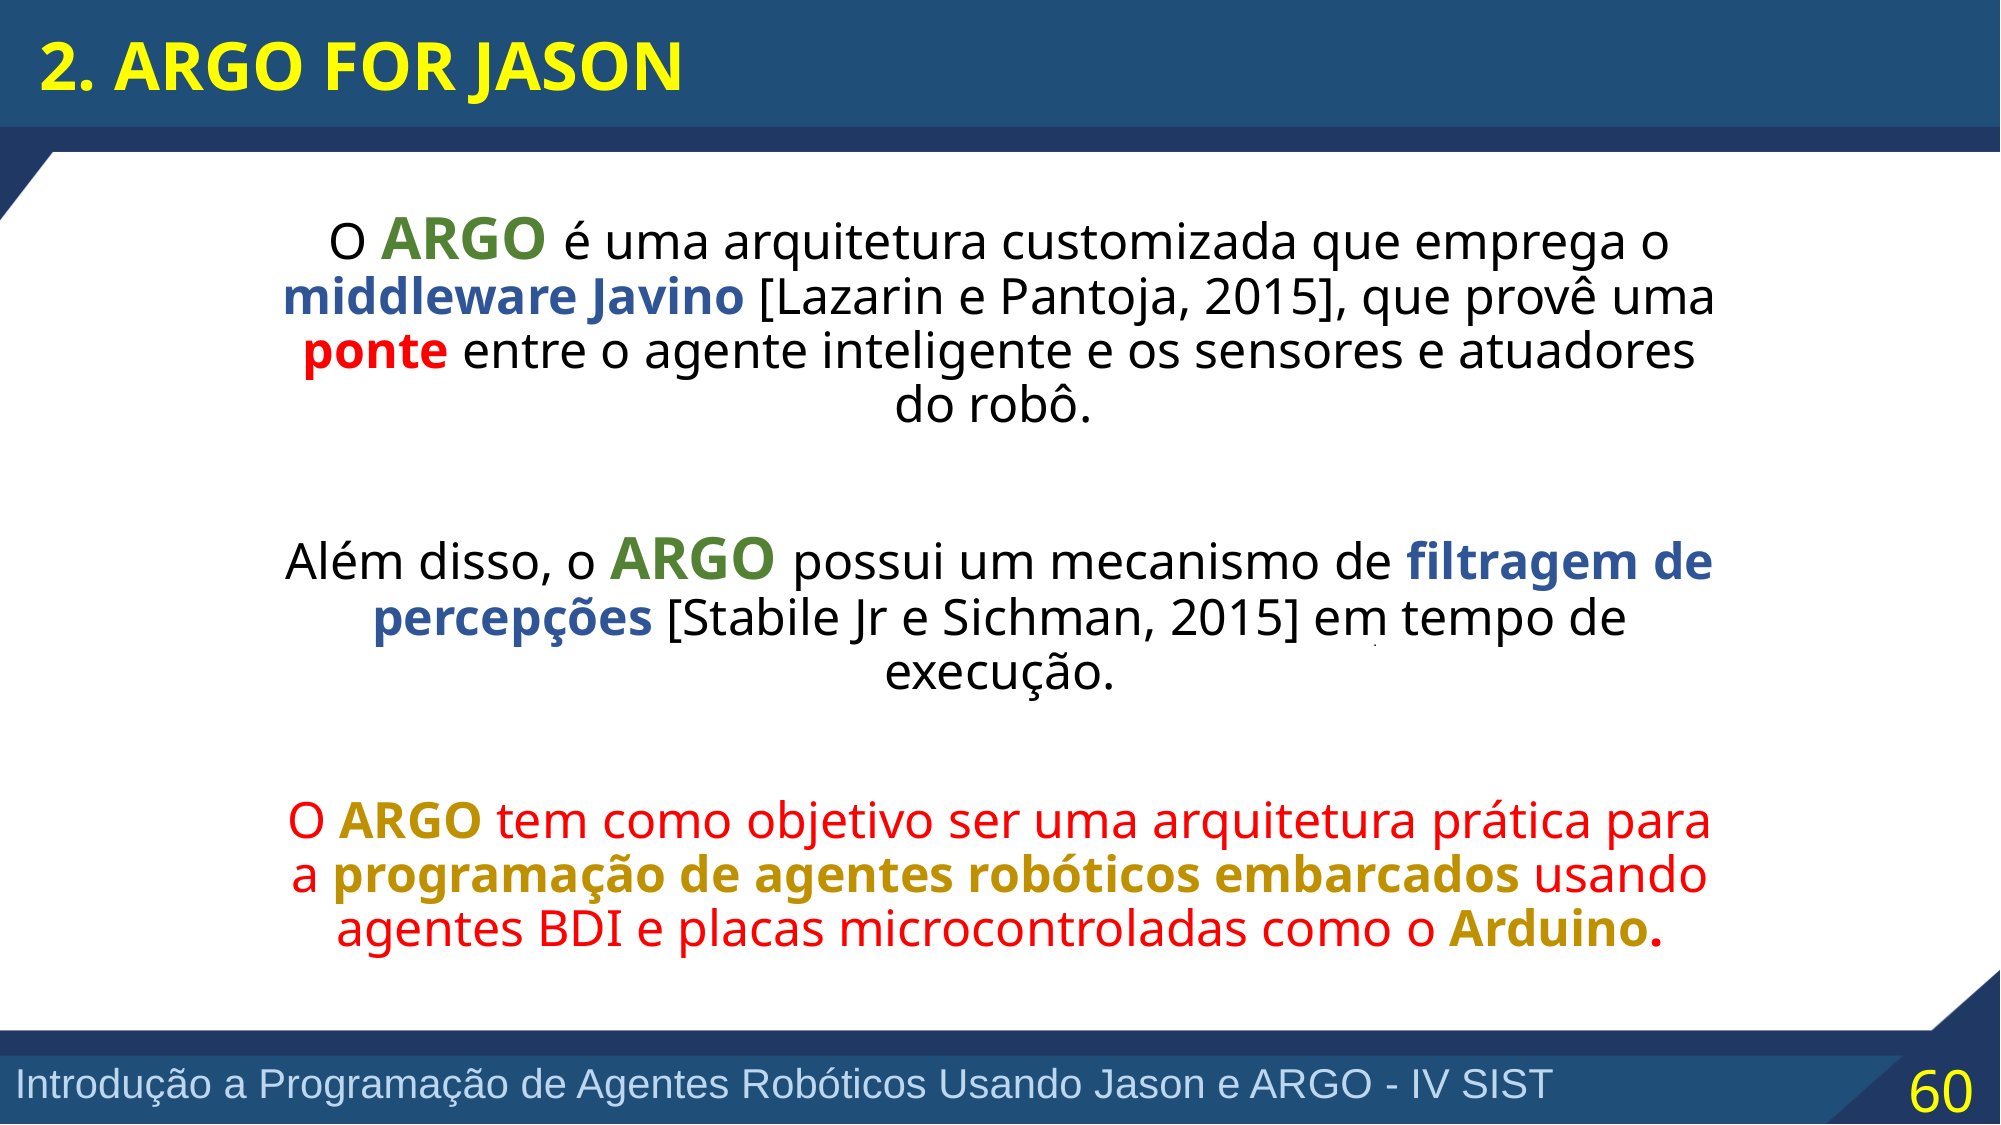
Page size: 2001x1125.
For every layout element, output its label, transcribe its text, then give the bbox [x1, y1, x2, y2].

text_box 2. ARGO FOR JASON [24, 16, 2000, 112]
text_box O ARGO é uma arquitetura customizada que emprega o middleware Javino [Lazarin e Pantoja, 2015], que provê uma ponte entre o agente inteligente e os sensores e atuadores do robô. Além disso, o ARGO possui um mecanismo de filtragem de percepções [Stabile Jr e Sichman, 2015] em tempo de execução. O ARGO tem como objetivo ser uma arquitetura prática para a programação de agentes robóticos embarcados usando agentes BDI e placas microcontroladas como o Arduino. [258, 201, 1742, 977]
picture [0, 0, 2000, 1124]
